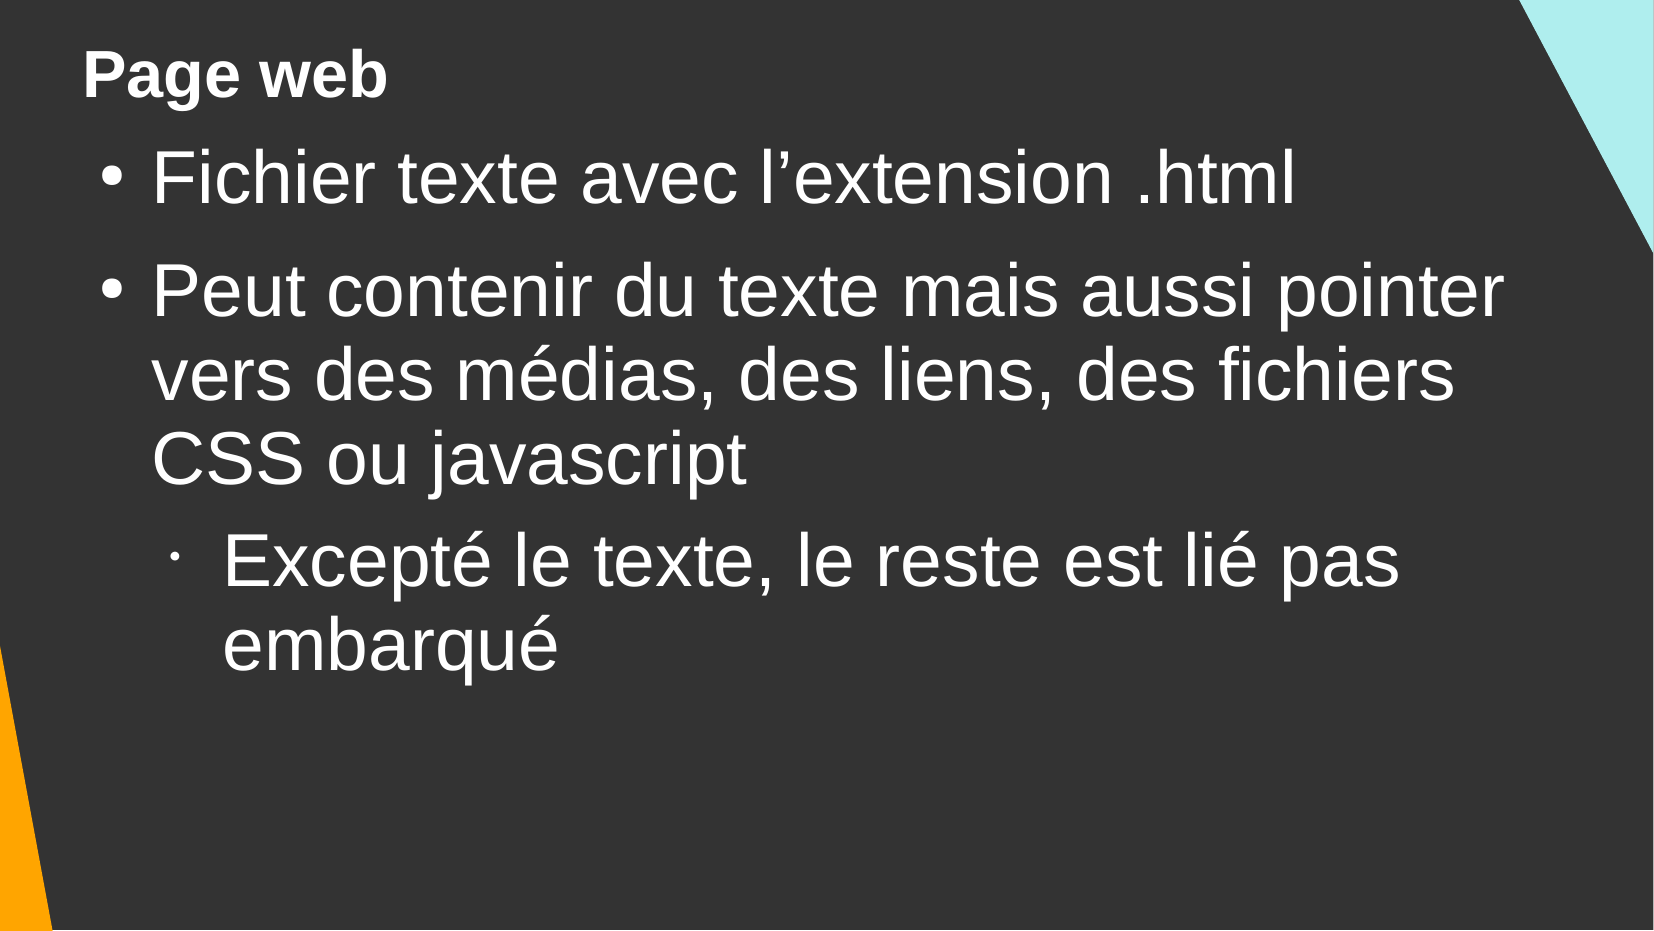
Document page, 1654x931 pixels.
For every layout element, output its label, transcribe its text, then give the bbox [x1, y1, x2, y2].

text_box [1519, 0, 1654, 255]
list Fichier texte avec l’extension .html Peut contenir du texte mais aussi pointer vers des médias, des liens, des fichiers CSS ou javascript Excepté le texte, le reste est lié pas embarqué [80, 135, 1569, 733]
title Page web [82, 36, 1571, 114]
text_box [0, 645, 53, 931]
